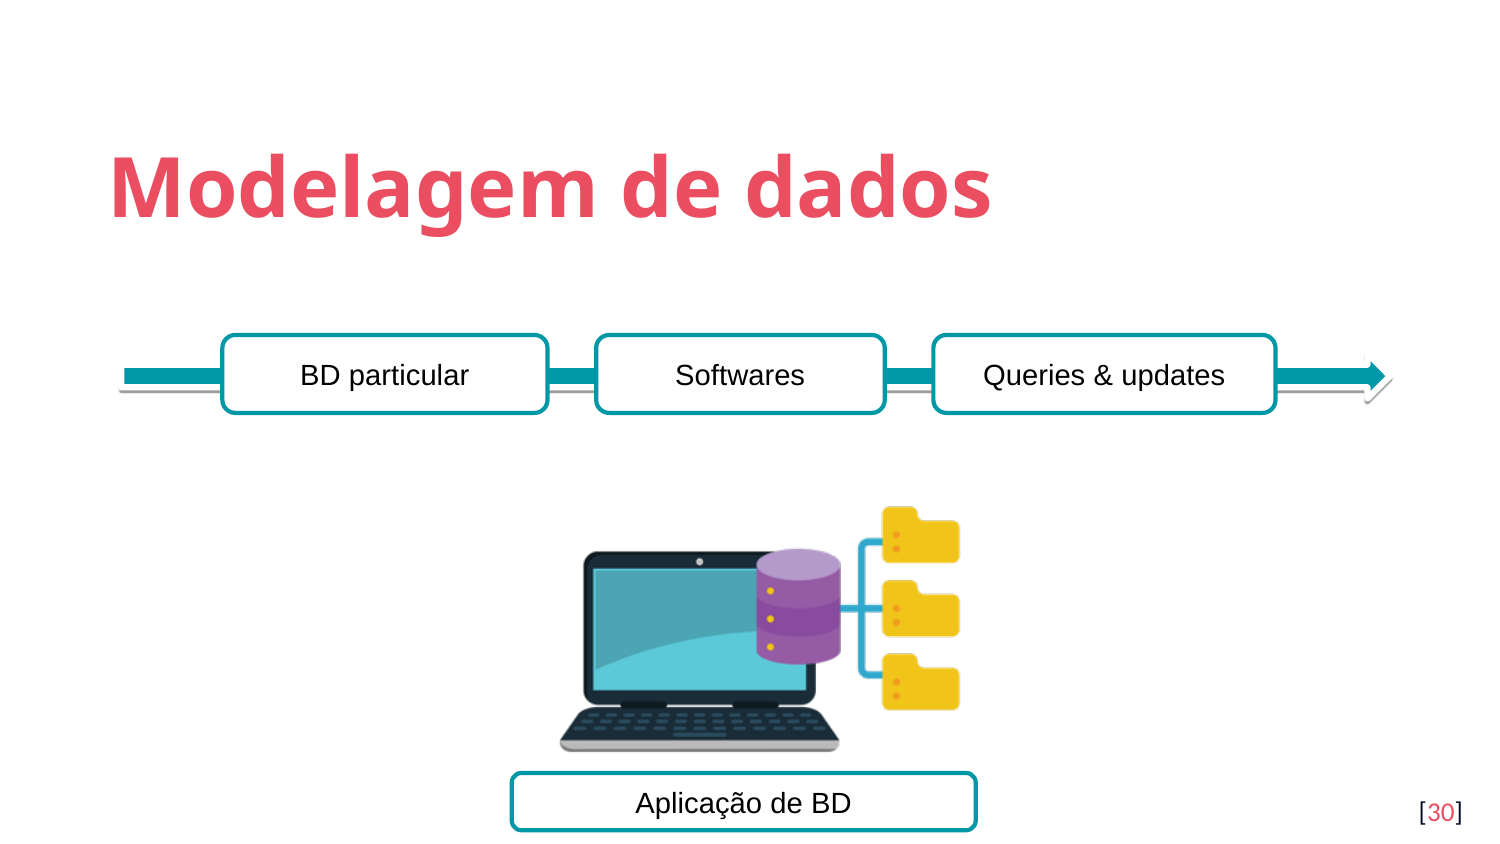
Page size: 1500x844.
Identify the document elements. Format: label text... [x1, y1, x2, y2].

text_box Softwares [596, 334, 885, 413]
text_box Modelagem de dados [92, 104, 1408, 243]
text_box [548, 364, 596, 388]
text_box [121, 364, 222, 388]
text_box Queries & updates [933, 334, 1276, 413]
text_box [885, 364, 933, 388]
picture [534, 503, 985, 757]
text_box [1276, 353, 1390, 399]
text_box Aplicação de BD [511, 772, 976, 831]
slide_number [30] [1403, 779, 1494, 844]
text_box BD particular [222, 334, 548, 413]
